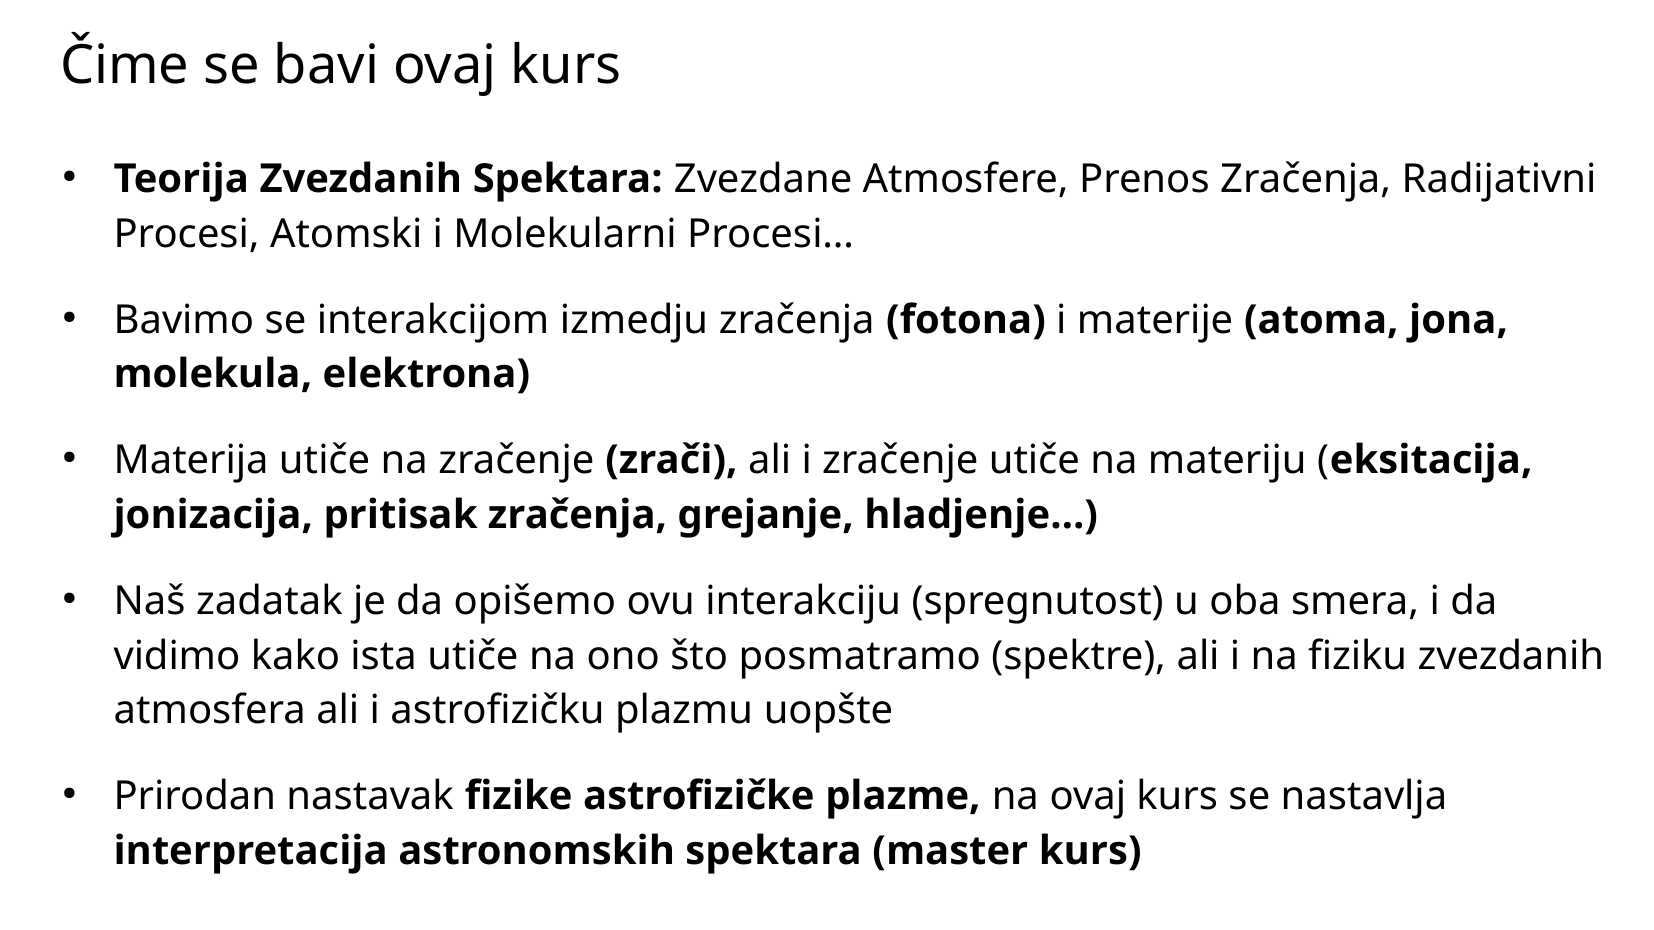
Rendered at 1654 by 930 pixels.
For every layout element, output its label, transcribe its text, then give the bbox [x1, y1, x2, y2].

title Čime se bavi ovaj kurs [59, 13, 1648, 113]
list Teorija Zvezdanih Spektara: Zvezdane Atmosfere, Prenos Zračenja, Radijativni Procesi, Atomski i Molekularni Procesi… Bavimo se interakcijom izmedju zračenja (fotona) i materije (atoma, jona, molekula, elektrona) Materija utiče na zračenje (zrači), ali i zračenje utiče na materiju (eksitacija, jonizacija, pritisak zračenja, grejanje, hladjenje…) Naš zadatak je da opišemo ovu interakciju (spregnutost) u oba smera, i da vidimo kako ista utiče na ono što posmatramo (spektre), ali i na fiziku zvezdanih atmosfera ali i astrofizičku plazmu uopšte Prirodan nastavak fizike astrofizičke plazme, na ovaj kurs se nastavlja interpretacija astronomskih spektara (master kurs) [45, 150, 1635, 880]
